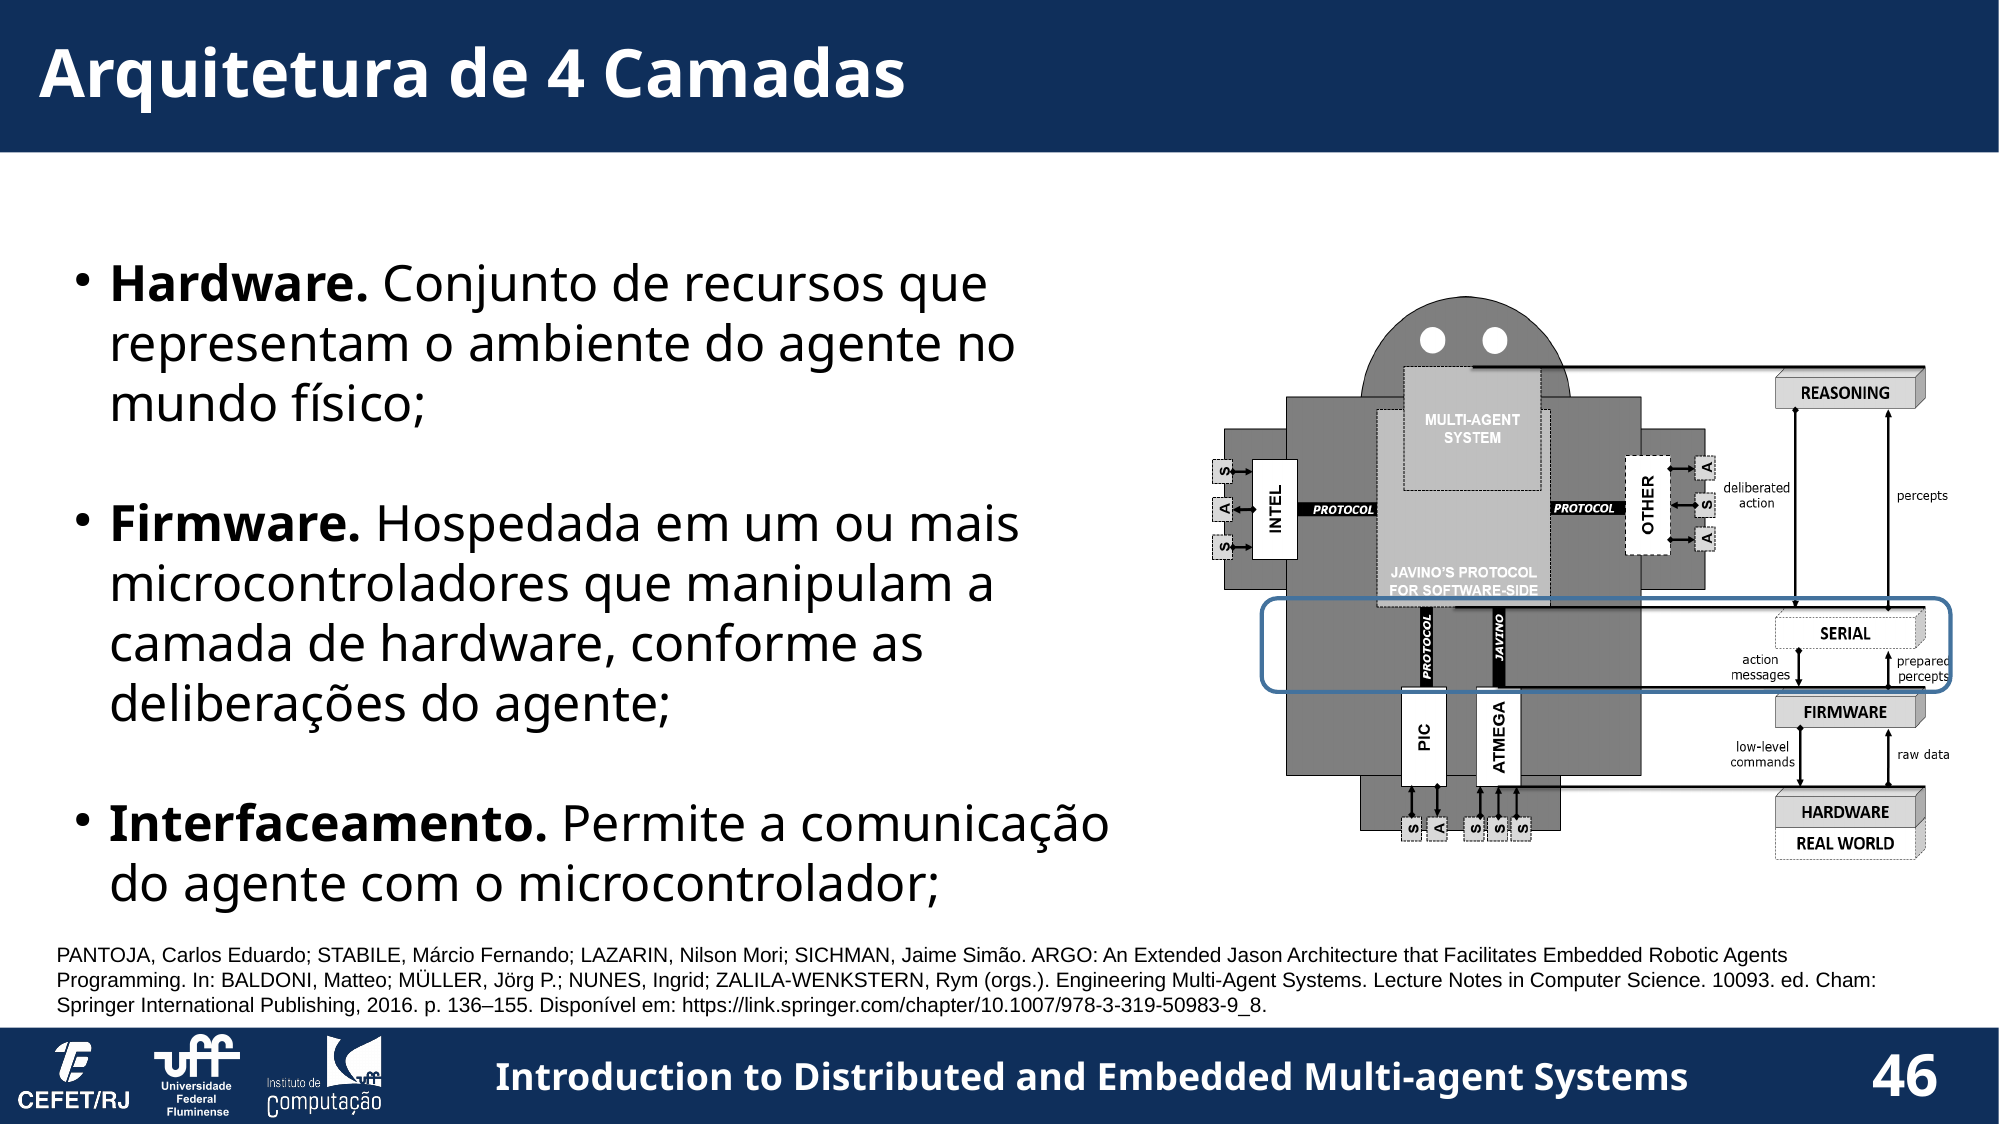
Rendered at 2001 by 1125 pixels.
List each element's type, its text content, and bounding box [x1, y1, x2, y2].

text_box Arquitetura de 4 Camadas [25, 23, 1998, 116]
text_box PANTOJA, Carlos Eduardo; STABILE, Márcio Fernando; LAZARIN, Nilson Mori; SICHMAN, Jaime Simão. ARGO: An Extended Jason Architecture that Facilitates Embedded Robotic Agents Programming. In: BALDONI, Matteo; MÜLLER, Jörg P.; NUNES, Ingrid; ZALILA-WENKSTERN, Rym (orgs.). Engineering Multi-Agent Systems. Lecture Notes in Computer Science. 10093. ed. Cham: Springer International Publishing, 2016. p. 136–155. Disponível em: https://link.springer.com/chapter/10.1007/978-3-319-50983-9_8. [41, 934, 1937, 1025]
picture [18, 1021, 129, 1125]
text_box Hardware. Conjunto de recursos que representam o ambiente do agente no mundo físico; Firmware. Hospedada em um ou mais microcontroladores que manipulam a camada de hardware, conforme as deliberações do agente; Interfaceamento. Permite a comunicação do agente com o microcontrolador; [59, 243, 1170, 919]
picture [153, 1033, 241, 1121]
picture [265, 1033, 383, 1118]
picture [1211, 296, 1967, 867]
